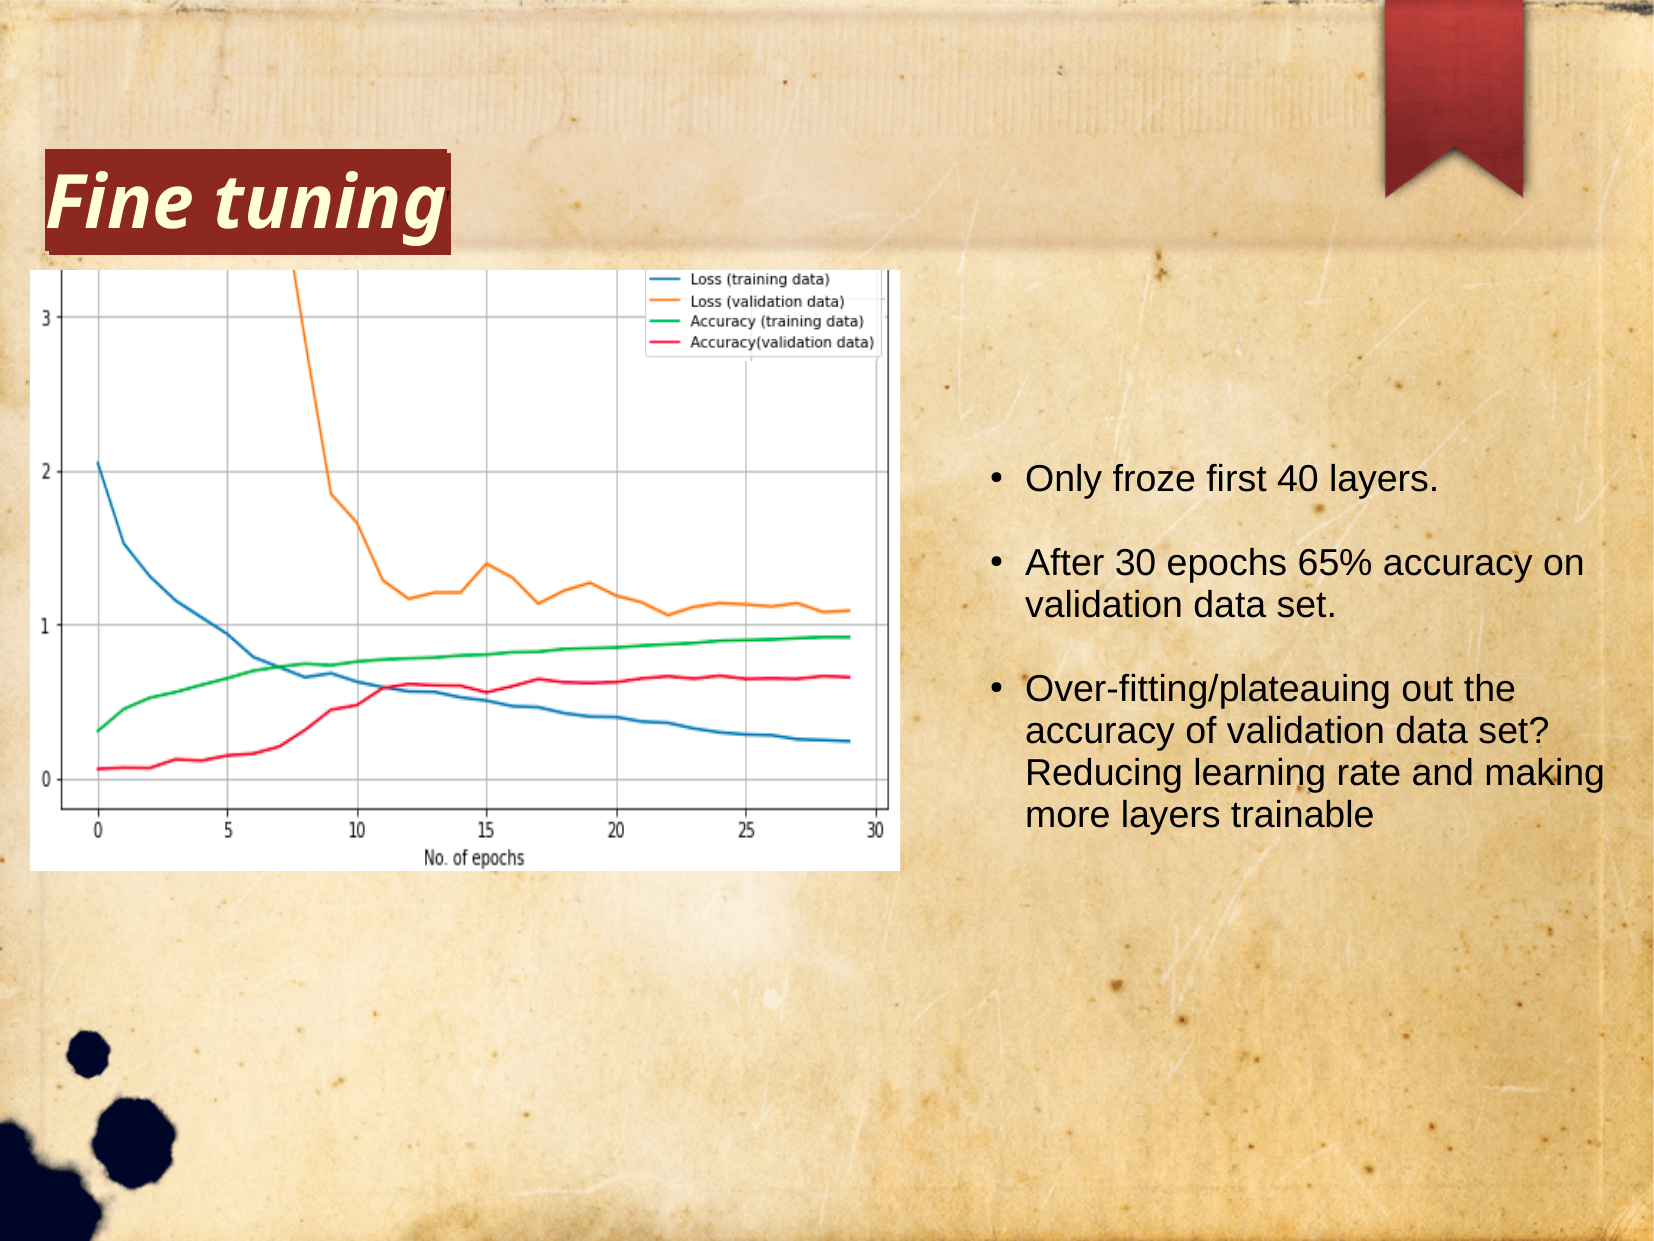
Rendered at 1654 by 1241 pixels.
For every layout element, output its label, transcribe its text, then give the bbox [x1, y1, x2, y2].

text_box Fine tuning [30, 141, 706, 239]
picture [0, 0, 1654, 1241]
text_box Only froze first 40 layers. After 30 epochs 65% accuracy on validation data set. Over-fitting/plateauing out the accuracy of validation data set? Reducing learning rate and making more layers trainable [975, 450, 1654, 843]
